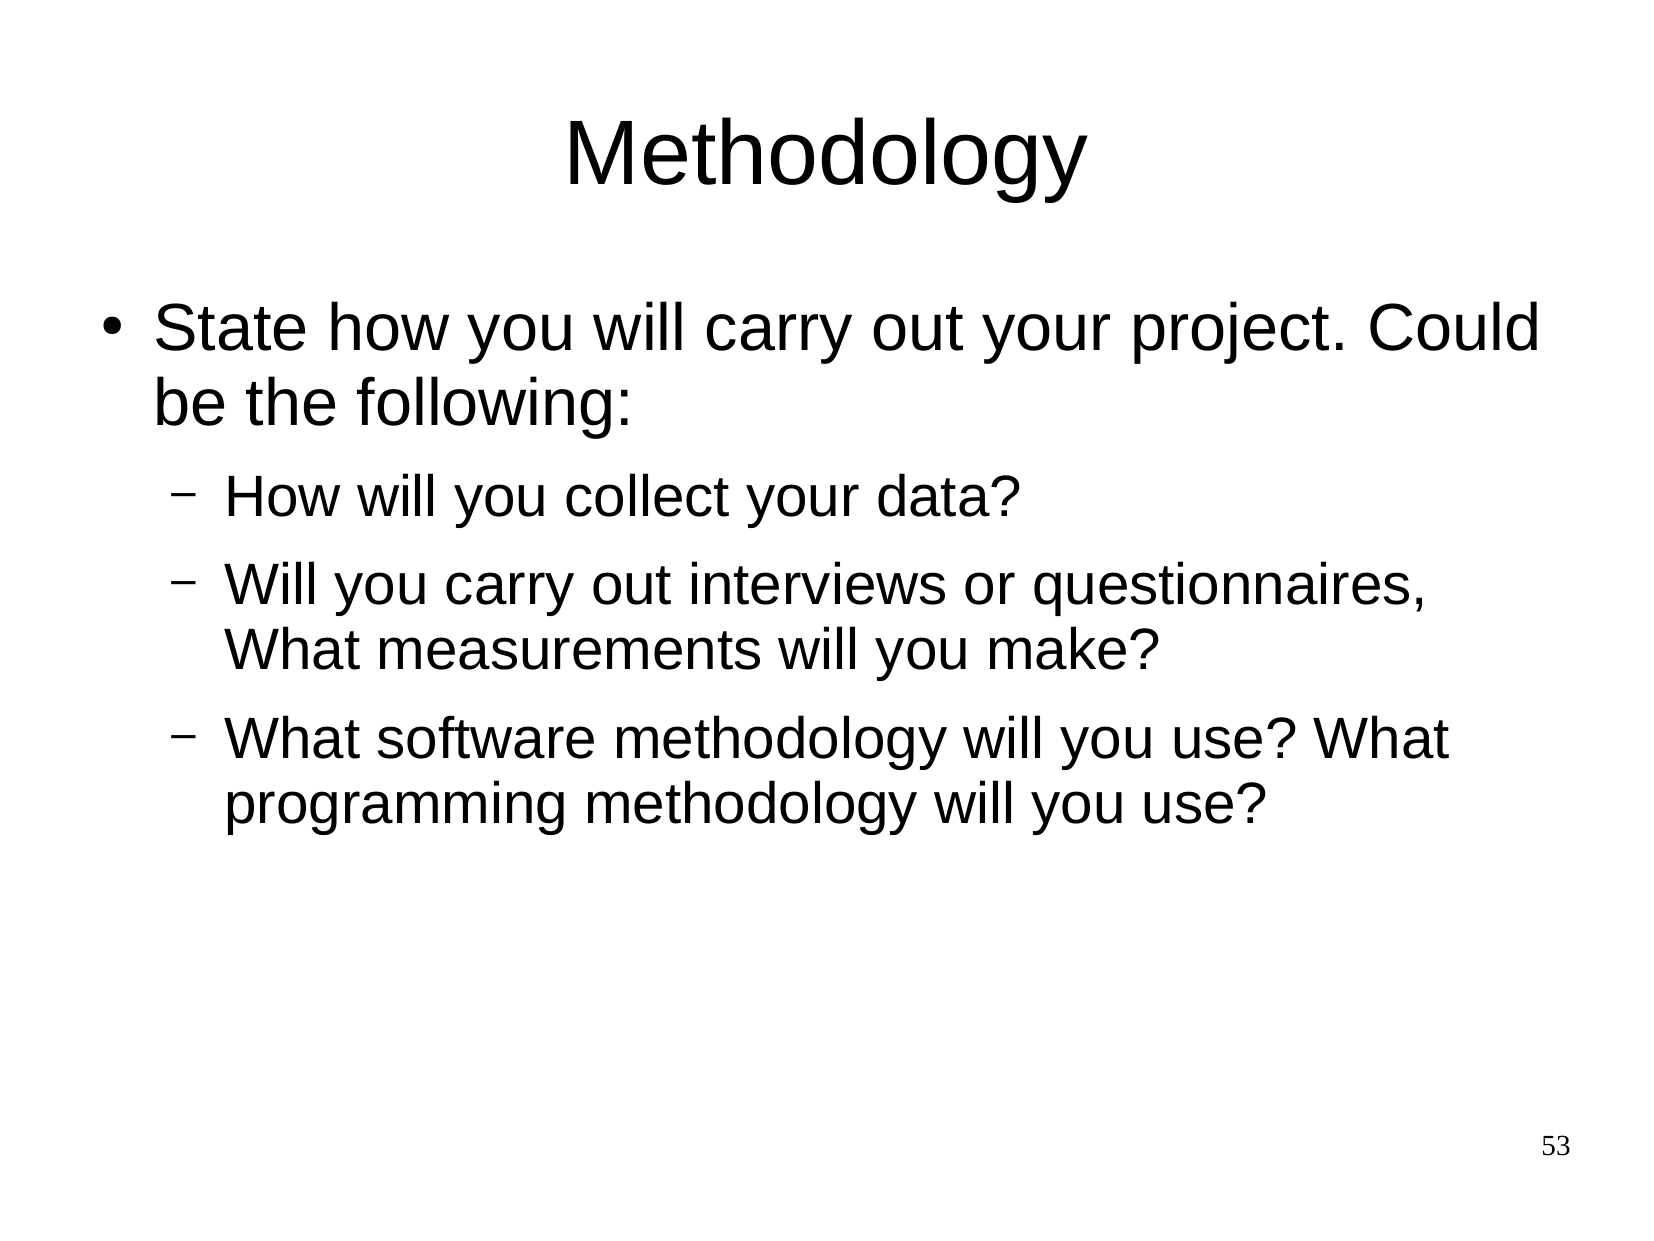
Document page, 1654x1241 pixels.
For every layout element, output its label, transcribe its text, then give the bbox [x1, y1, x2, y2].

list State how you will carry out your project. Could be the following: How will you collect your data? Will you carry out interviews or questionnaires, What measurements will you make? What software methodology will you use? What programming methodology will you use? [82, 290, 1571, 1010]
title Methodology [82, 49, 1571, 257]
